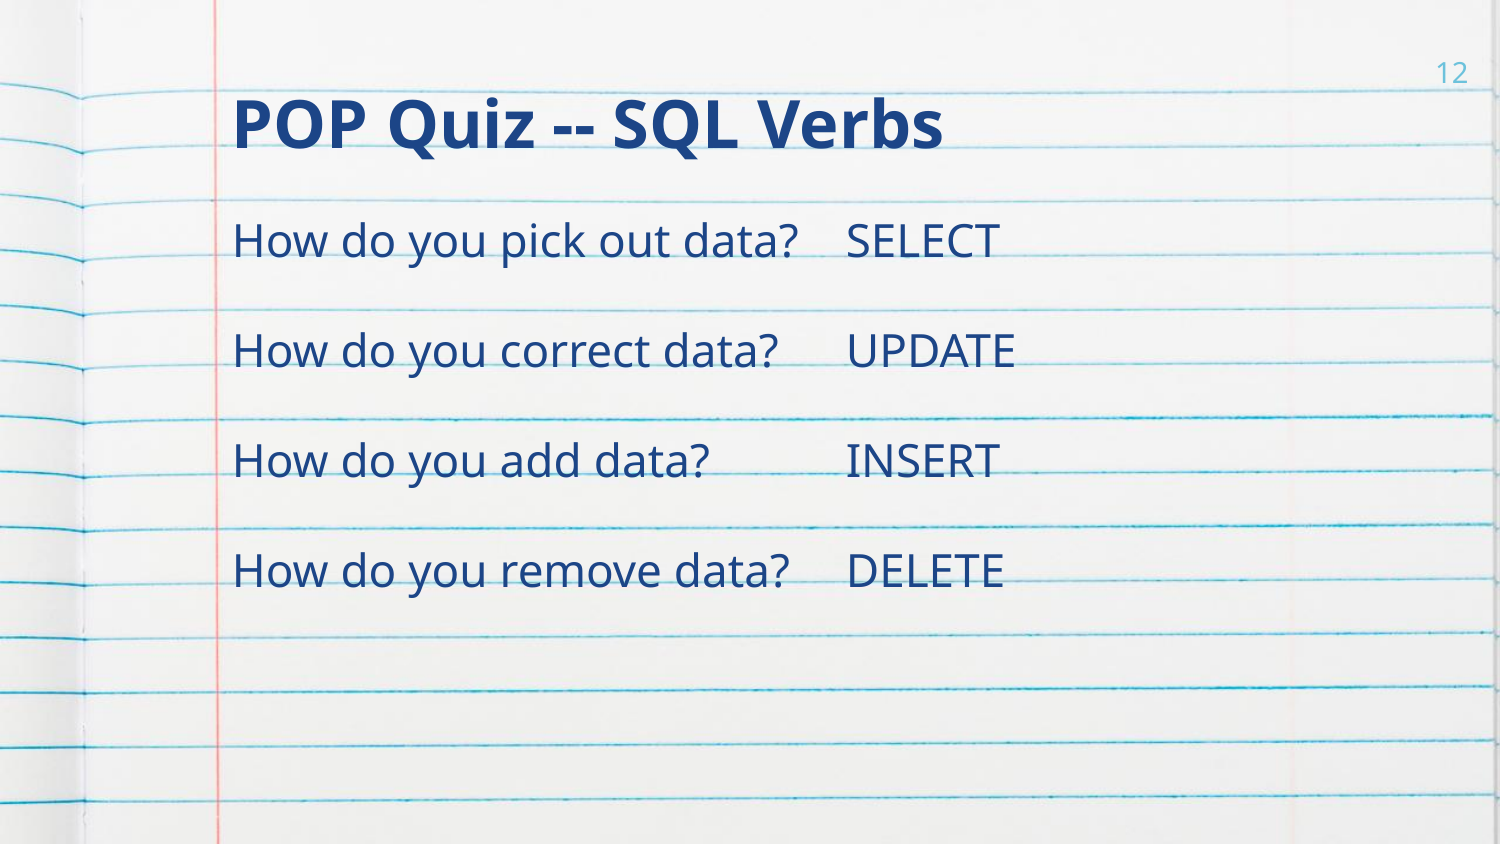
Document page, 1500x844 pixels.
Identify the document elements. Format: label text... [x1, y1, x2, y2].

picture [0, 0, 1500, 844]
list SELECT UPDATE INSERT DELETE [845, 211, 1426, 743]
list How do you pick out data? How do you correct data? How do you add data? How do you remove data? [231, 211, 811, 743]
slide_number 1 [1378, 41, 1469, 107]
title POP Quiz -- SQL Verbs [231, 21, 1425, 162]
